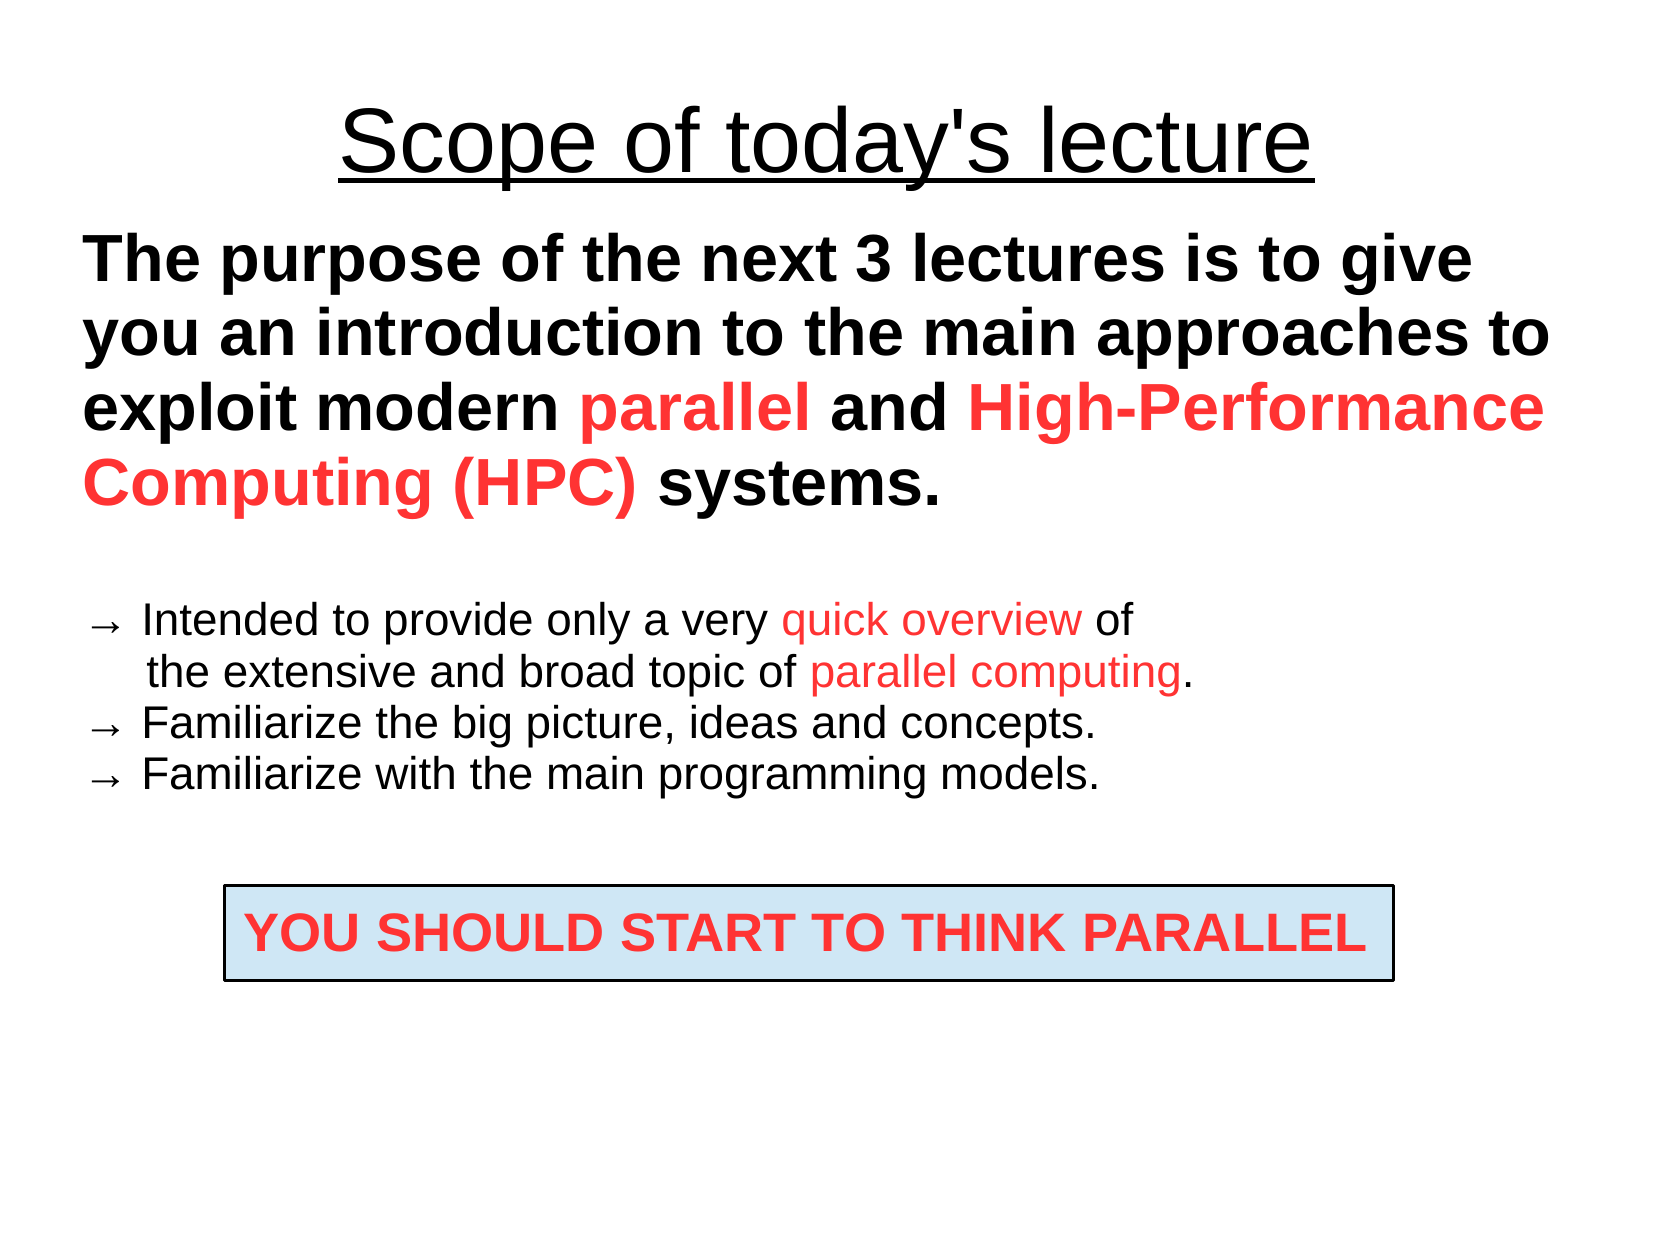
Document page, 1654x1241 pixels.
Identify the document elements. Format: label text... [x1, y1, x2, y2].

subtitle The purpose of the next 3 lectures is to give you an introduction to the main approaches to exploit modern parallel and High-Performance Computing (HPC) systems. → Intended to provide only a very quick overview of the extensive and broad topic of parallel computing. → Familiarize the big picture, ideas and concepts. → Familiarize with the main programming models. YOU SHOULD START TO THINK PARALLEL [82, 220, 1560, 1080]
title Scope of today's lecture [82, 37, 1571, 245]
